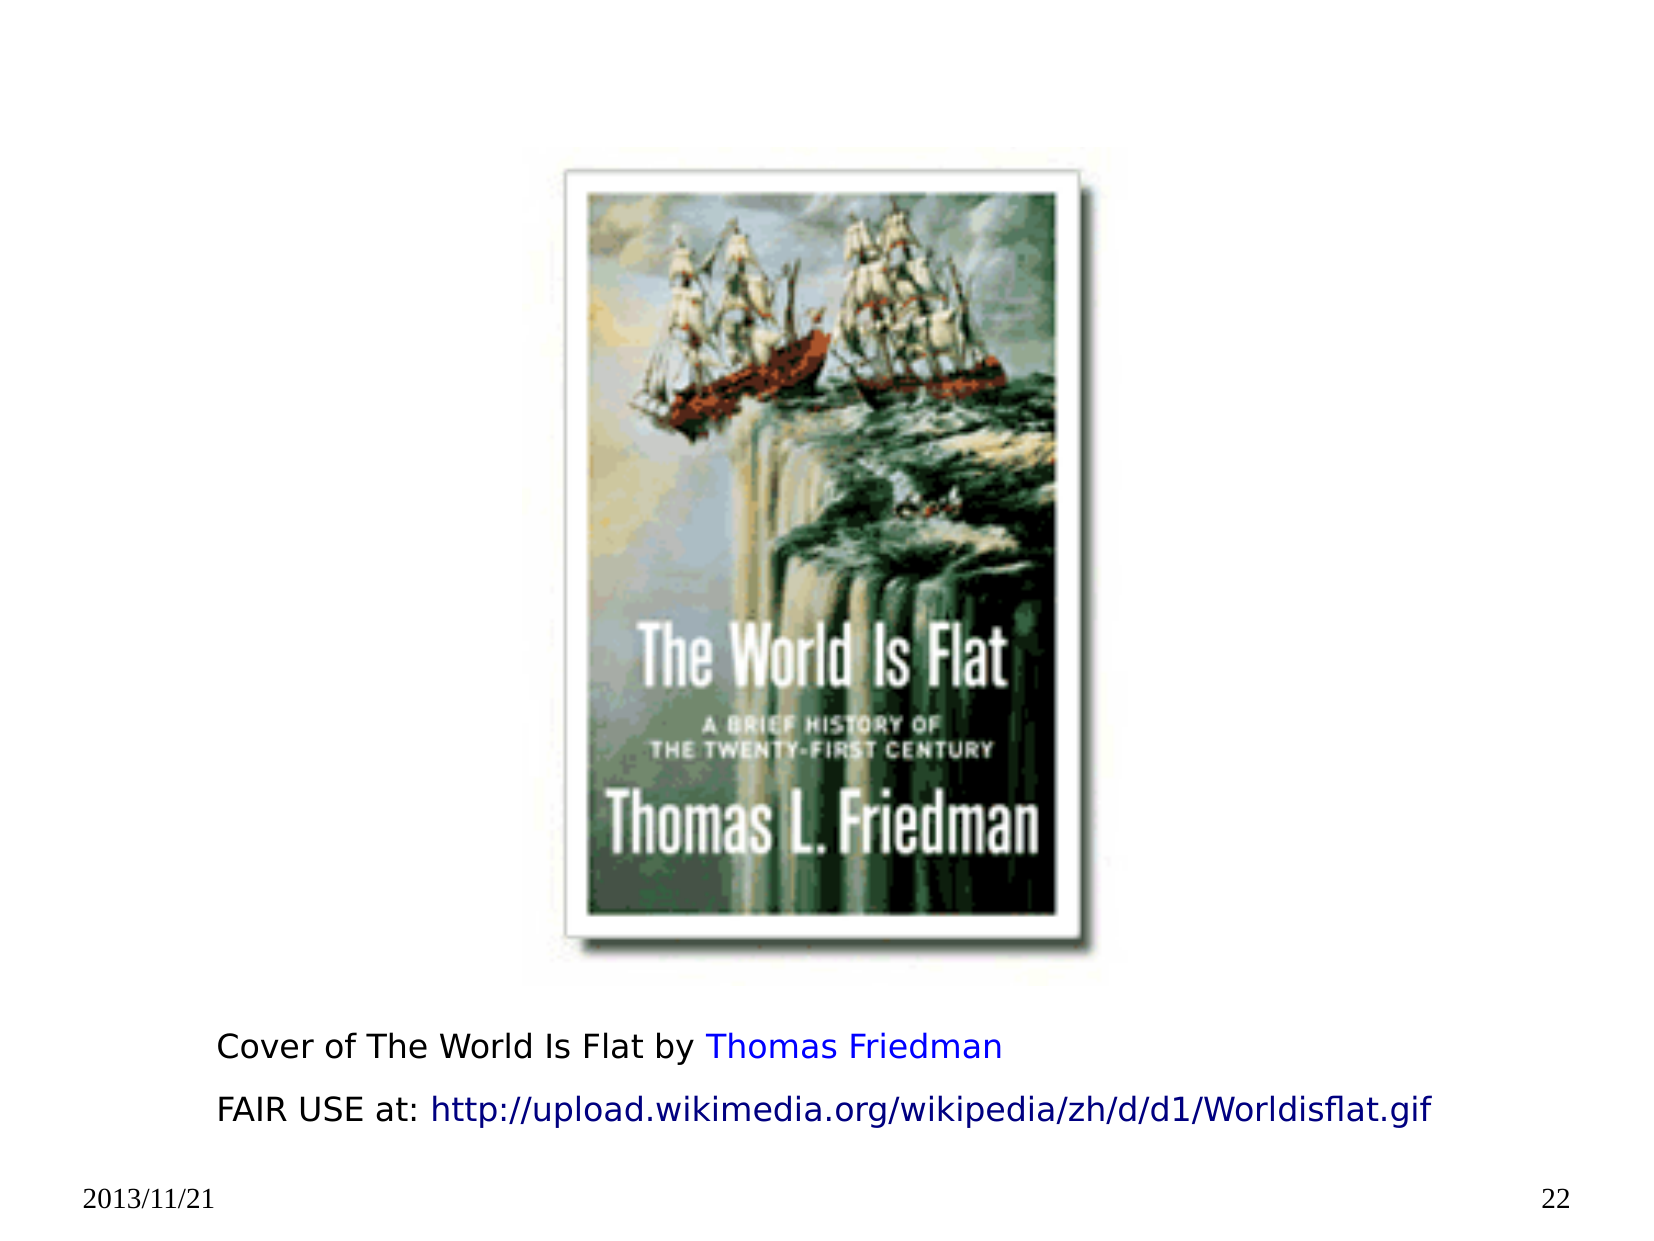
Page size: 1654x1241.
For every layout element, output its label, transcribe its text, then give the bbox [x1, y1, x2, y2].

text_box Cover of The World Is Flat by Thomas Friedman FAIR USE at: http://upload.wikimedia.org/wikipedia/zh/d/d1/Worldisflat.gif [254, 1020, 1396, 1138]
picture [522, 147, 1128, 986]
